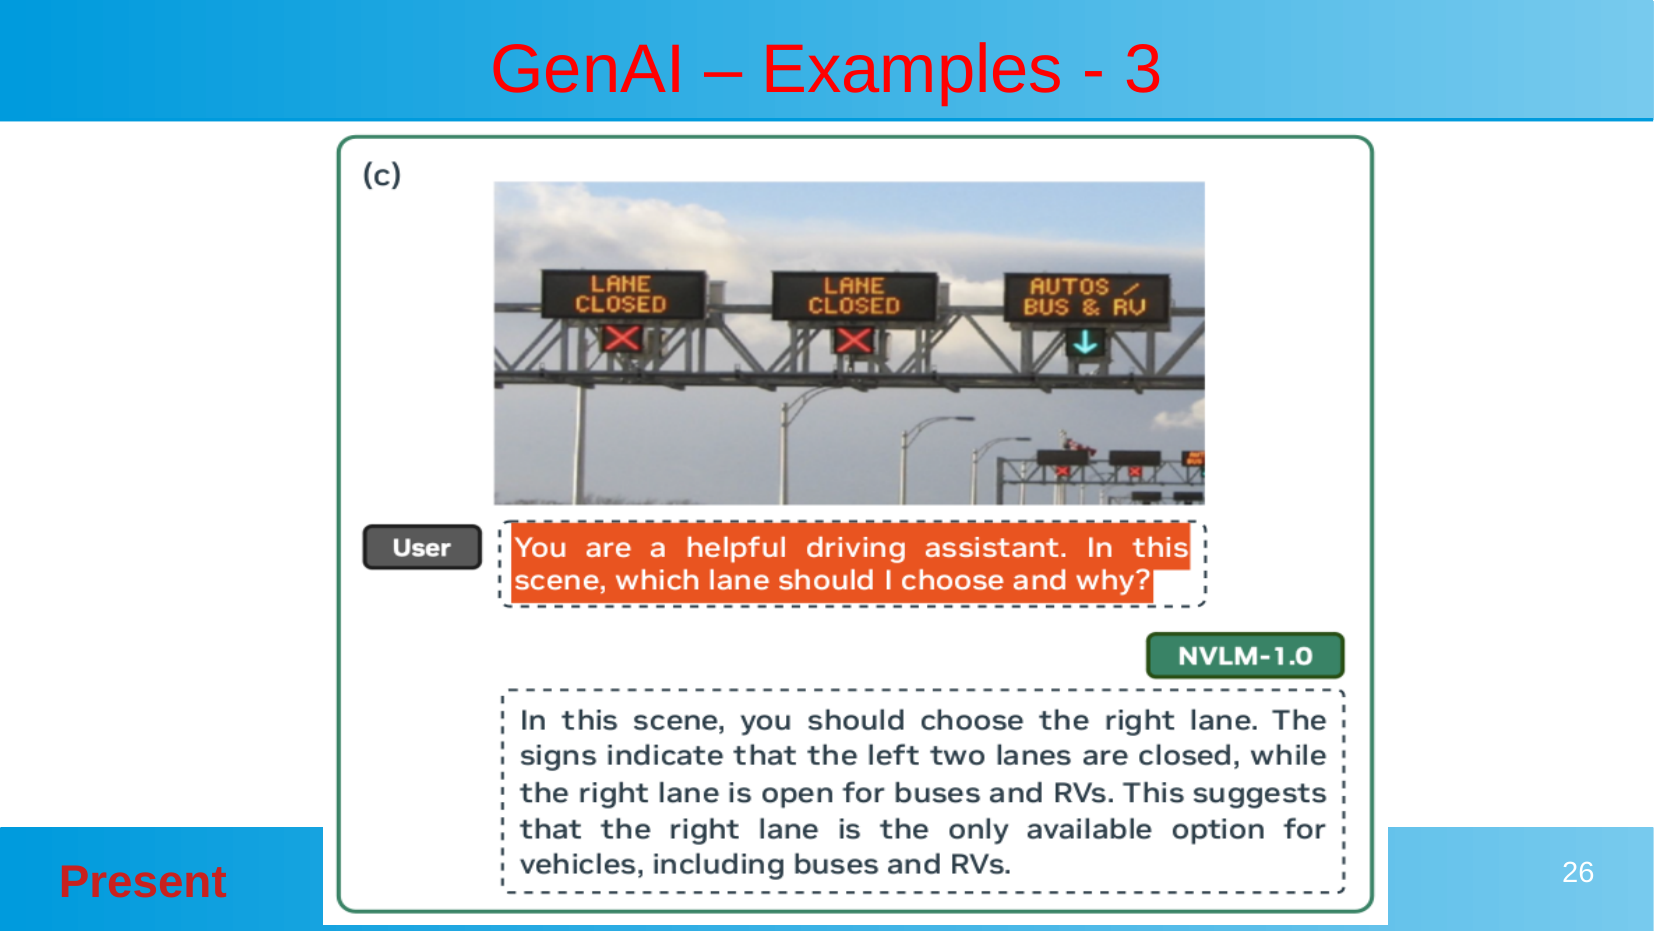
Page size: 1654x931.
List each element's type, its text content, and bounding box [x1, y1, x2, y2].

picture [323, 124, 1388, 925]
title GenAI – Examples - 3 [59, 29, 1595, 108]
